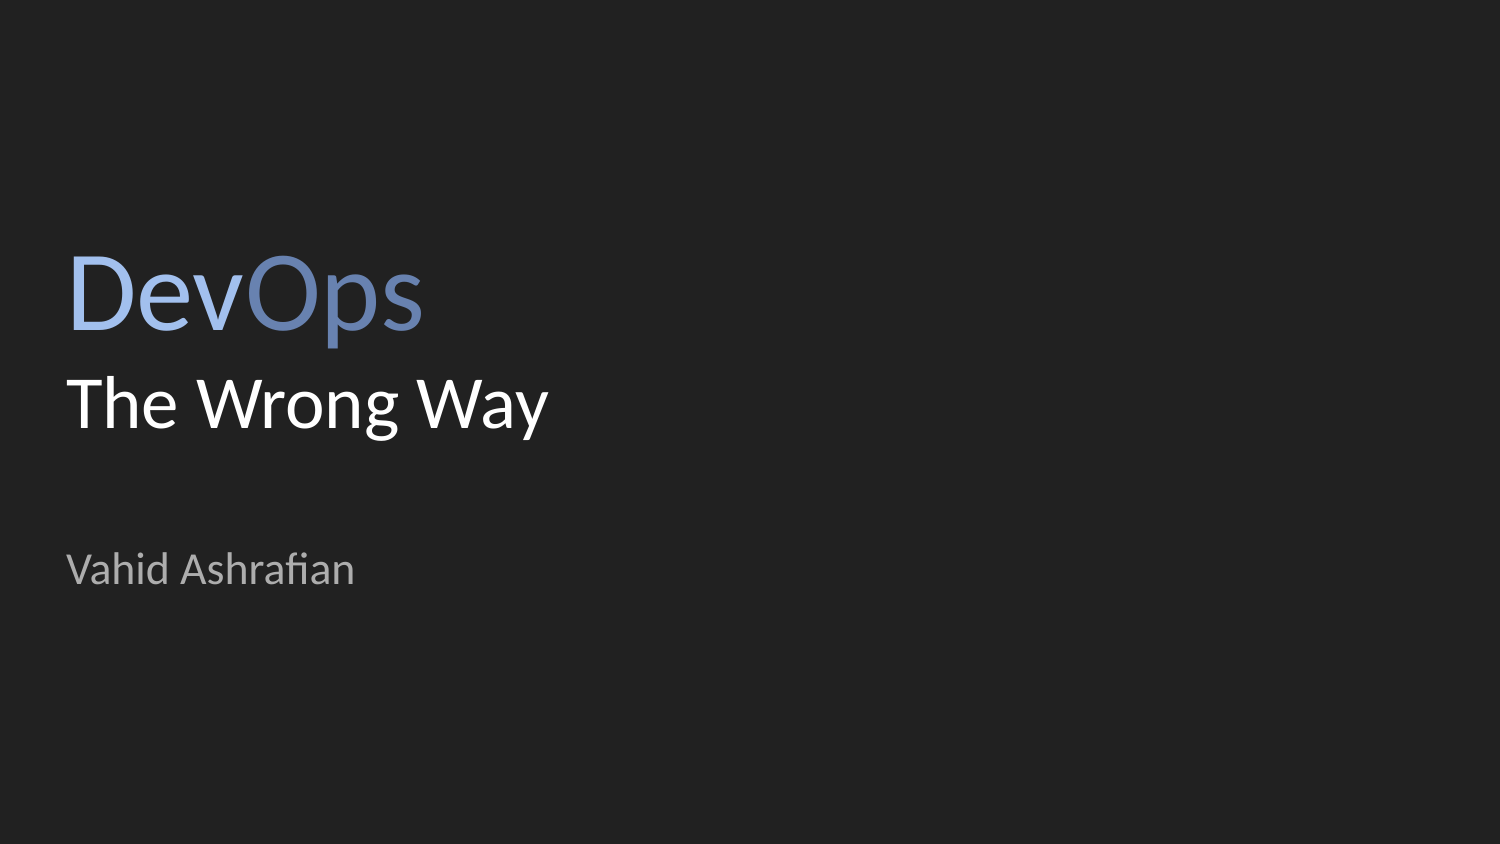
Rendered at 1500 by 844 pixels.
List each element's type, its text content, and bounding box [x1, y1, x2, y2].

subtitle Vahid Ashrafian [51, 463, 1449, 594]
title DevOps The Wrong Way [51, 122, 1449, 459]
